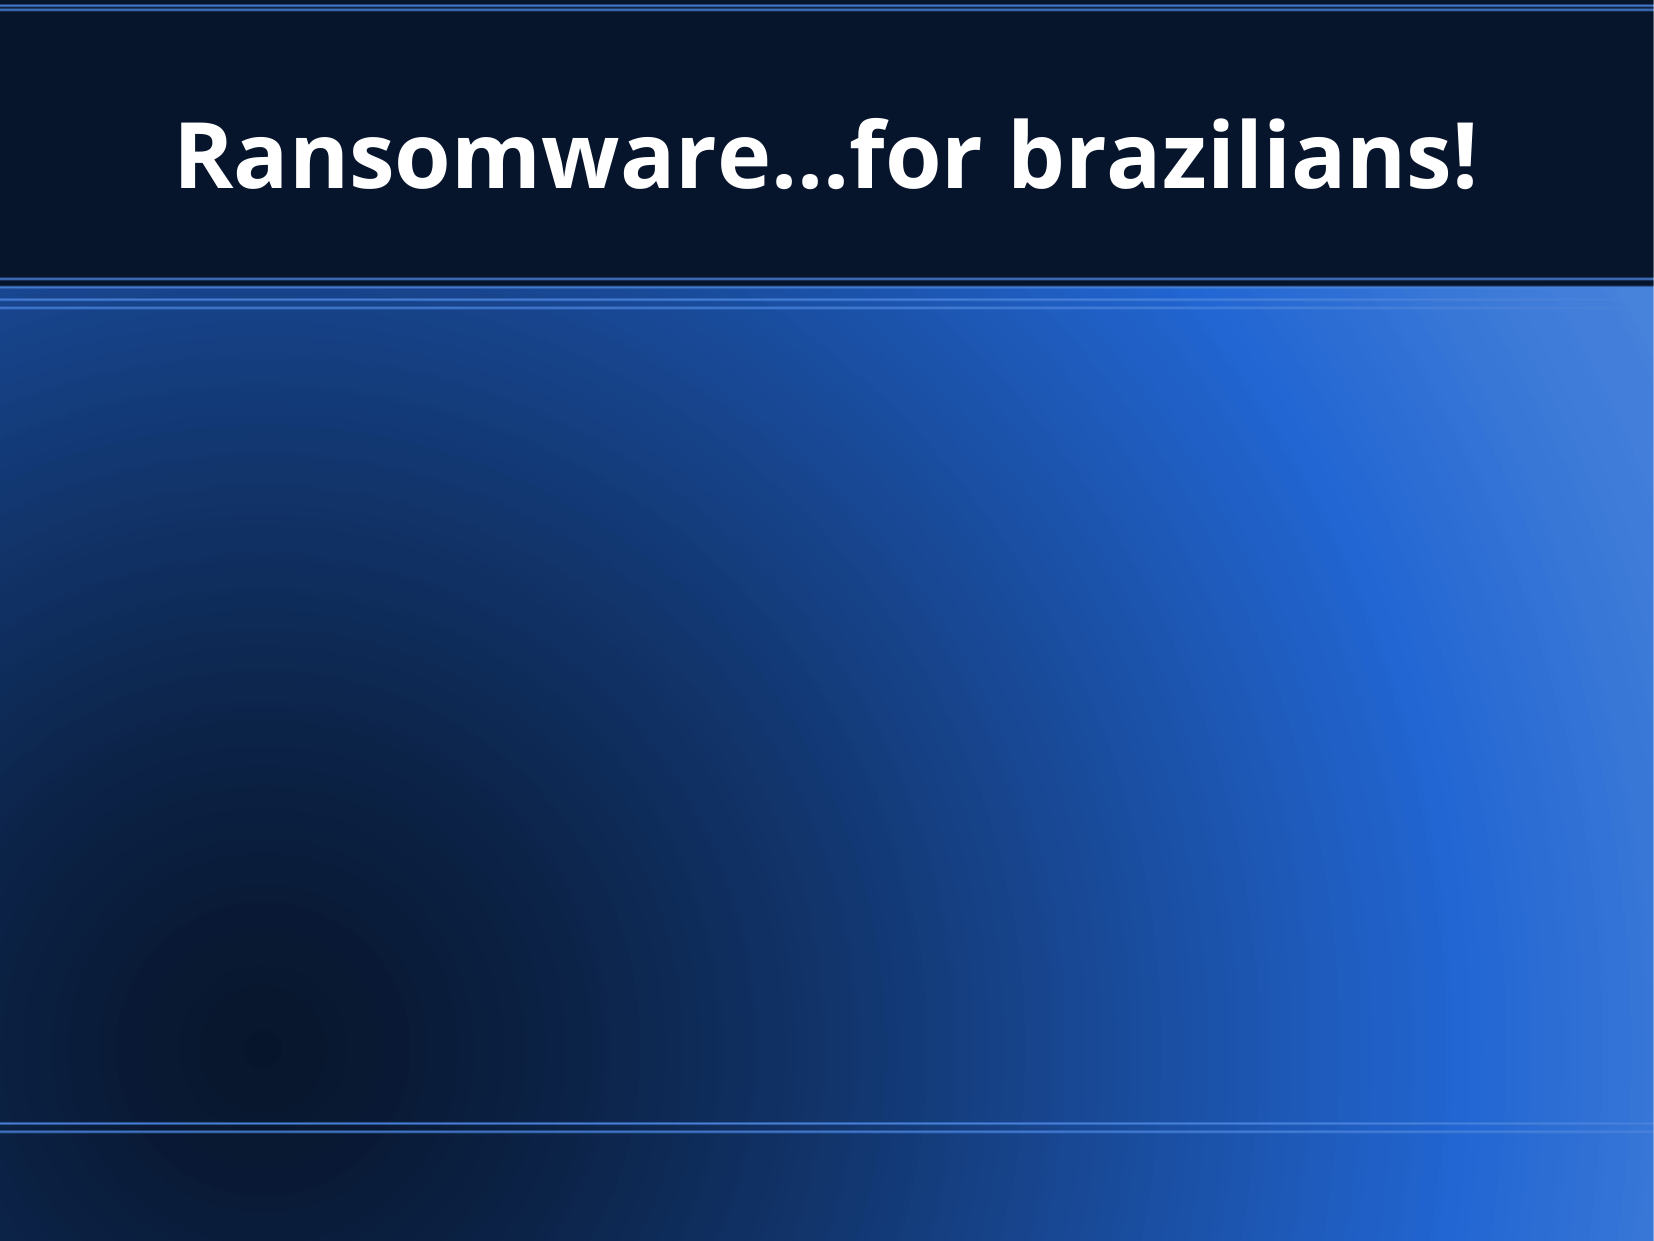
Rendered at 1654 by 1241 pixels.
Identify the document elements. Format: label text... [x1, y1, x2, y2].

title Ransomware...for brazilians! [82, 49, 1571, 257]
picture [0, 0, 1654, 1241]
